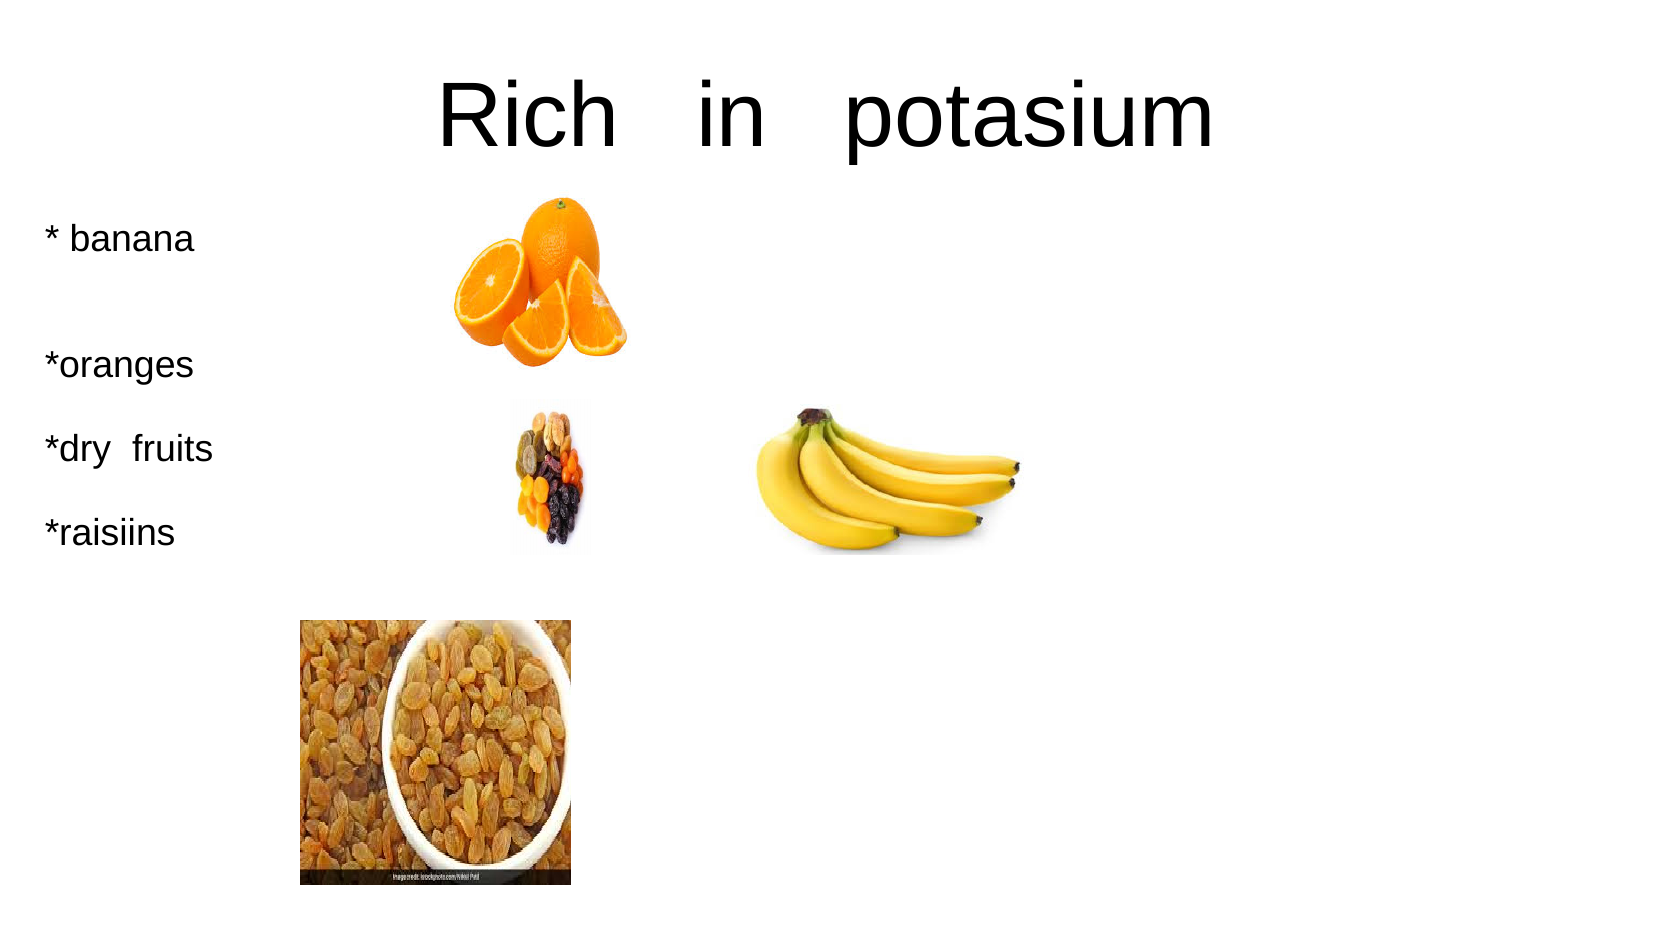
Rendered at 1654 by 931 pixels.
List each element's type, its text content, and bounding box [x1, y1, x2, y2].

picture [740, 404, 1036, 556]
title Rich in potasium [82, 37, 1571, 193]
picture [510, 399, 591, 556]
picture [450, 190, 631, 376]
text_box * banana *oranges *dry fruits *raisiins [30, 210, 229, 561]
picture [300, 620, 571, 886]
